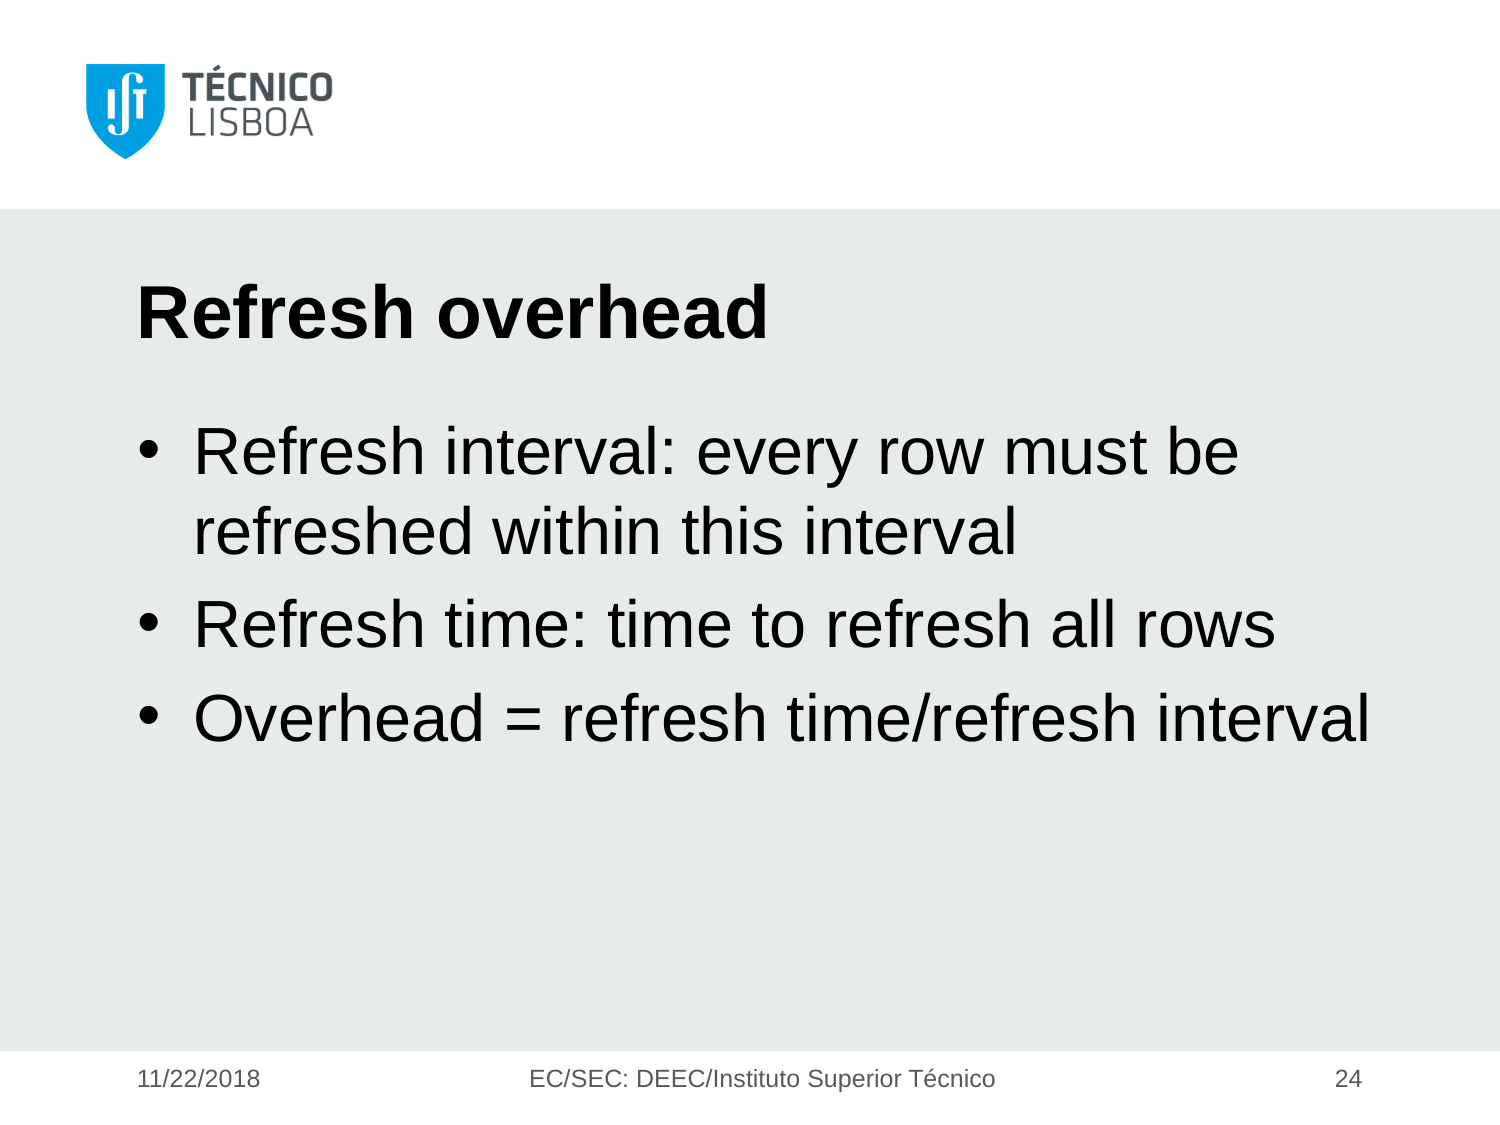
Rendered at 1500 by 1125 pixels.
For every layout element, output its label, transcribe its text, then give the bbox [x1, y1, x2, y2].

footer EC/SEC: DEEC/Instituto Superior Técnico [512, 1052, 1021, 1103]
slide_number 11/22/2018 [121, 1052, 425, 1103]
picture [0, 0, 1500, 1125]
slide_number <number> [1077, 1052, 1378, 1103]
title Refresh overhead [121, 237, 1378, 381]
list Refresh interval: every row must be refreshed within this interval Refresh time: time to refresh all rows Overhead = refresh time/refresh interval [121, 400, 1423, 1005]
